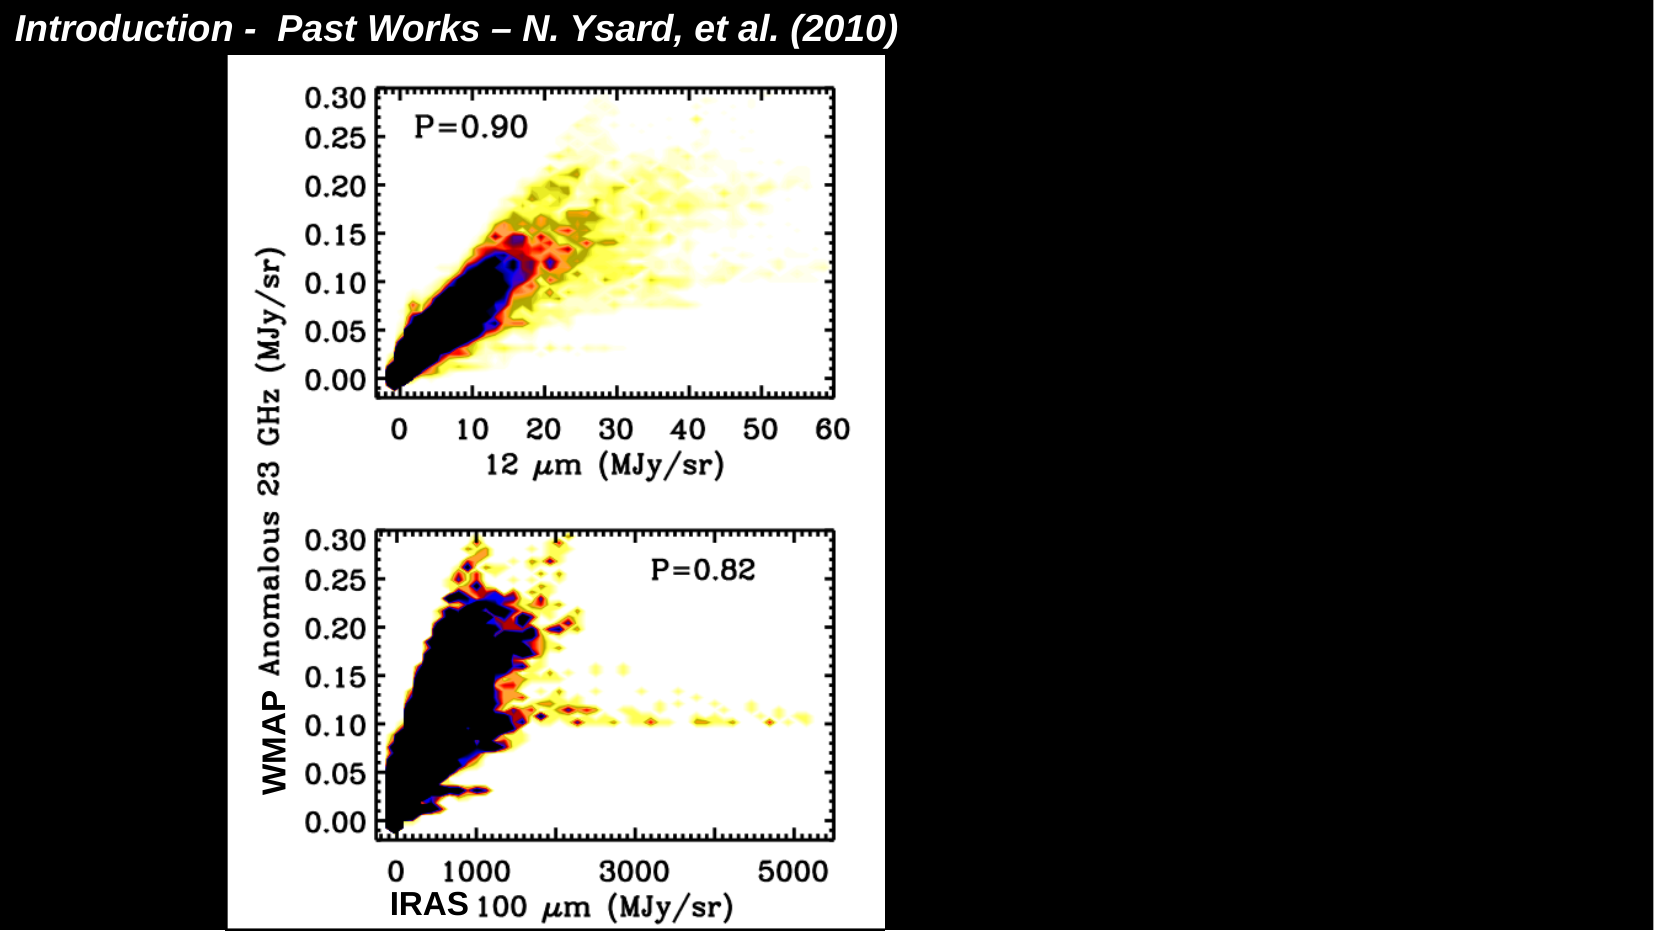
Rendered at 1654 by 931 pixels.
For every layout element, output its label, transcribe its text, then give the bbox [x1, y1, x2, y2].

text_box Introduction - Past Works – N. Ysard, et al. (2010) [0, 0, 1654, 57]
text_box IRAS [375, 878, 495, 931]
text_box WMAP [247, 659, 338, 811]
picture [225, 57, 885, 931]
